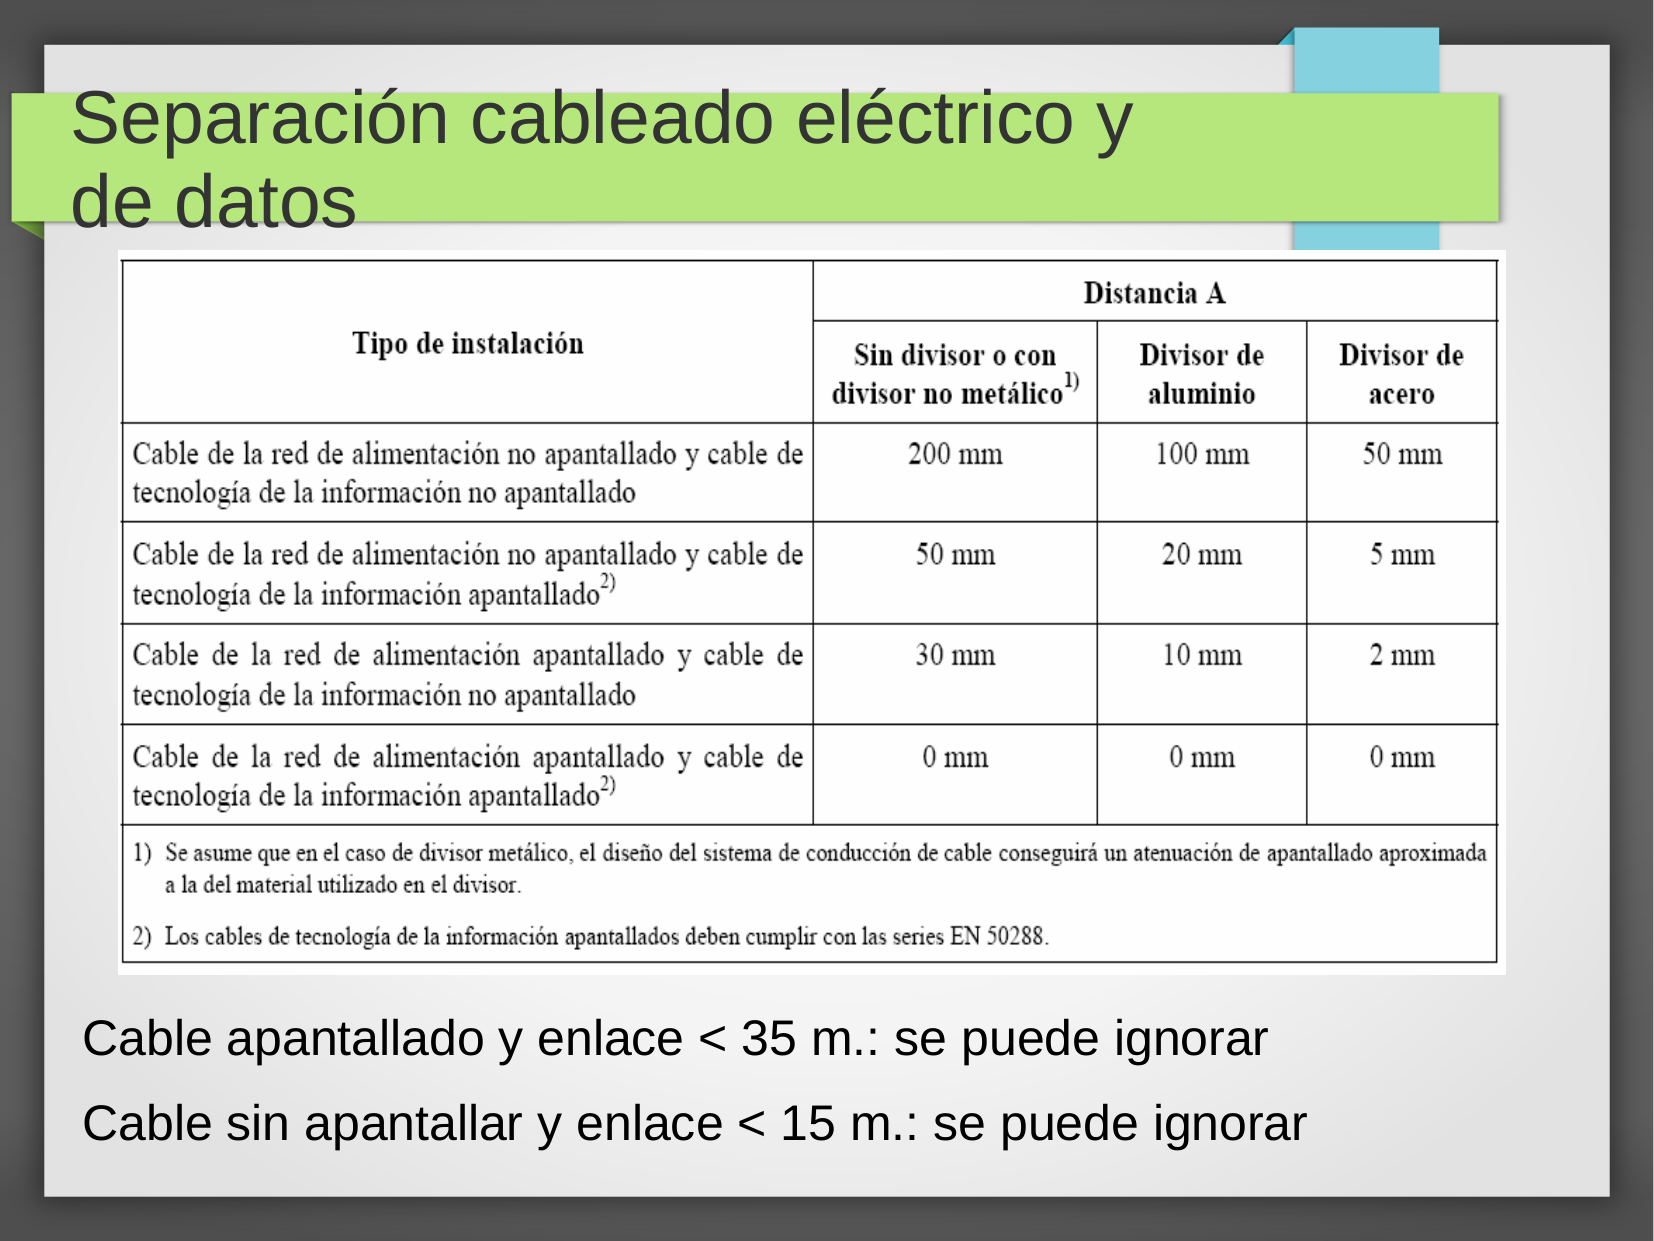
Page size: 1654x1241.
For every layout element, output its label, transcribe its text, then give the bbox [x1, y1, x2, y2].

title Separación cableado eléctrico y de datos [70, 75, 1229, 244]
list Cable apantallado y enlace < 35 m.: se puede ignorar Cable sin apantallar y enlace < 15 m.: se puede ignorar [82, 290, 1571, 1241]
picture [0, 0, 1654, 1241]
